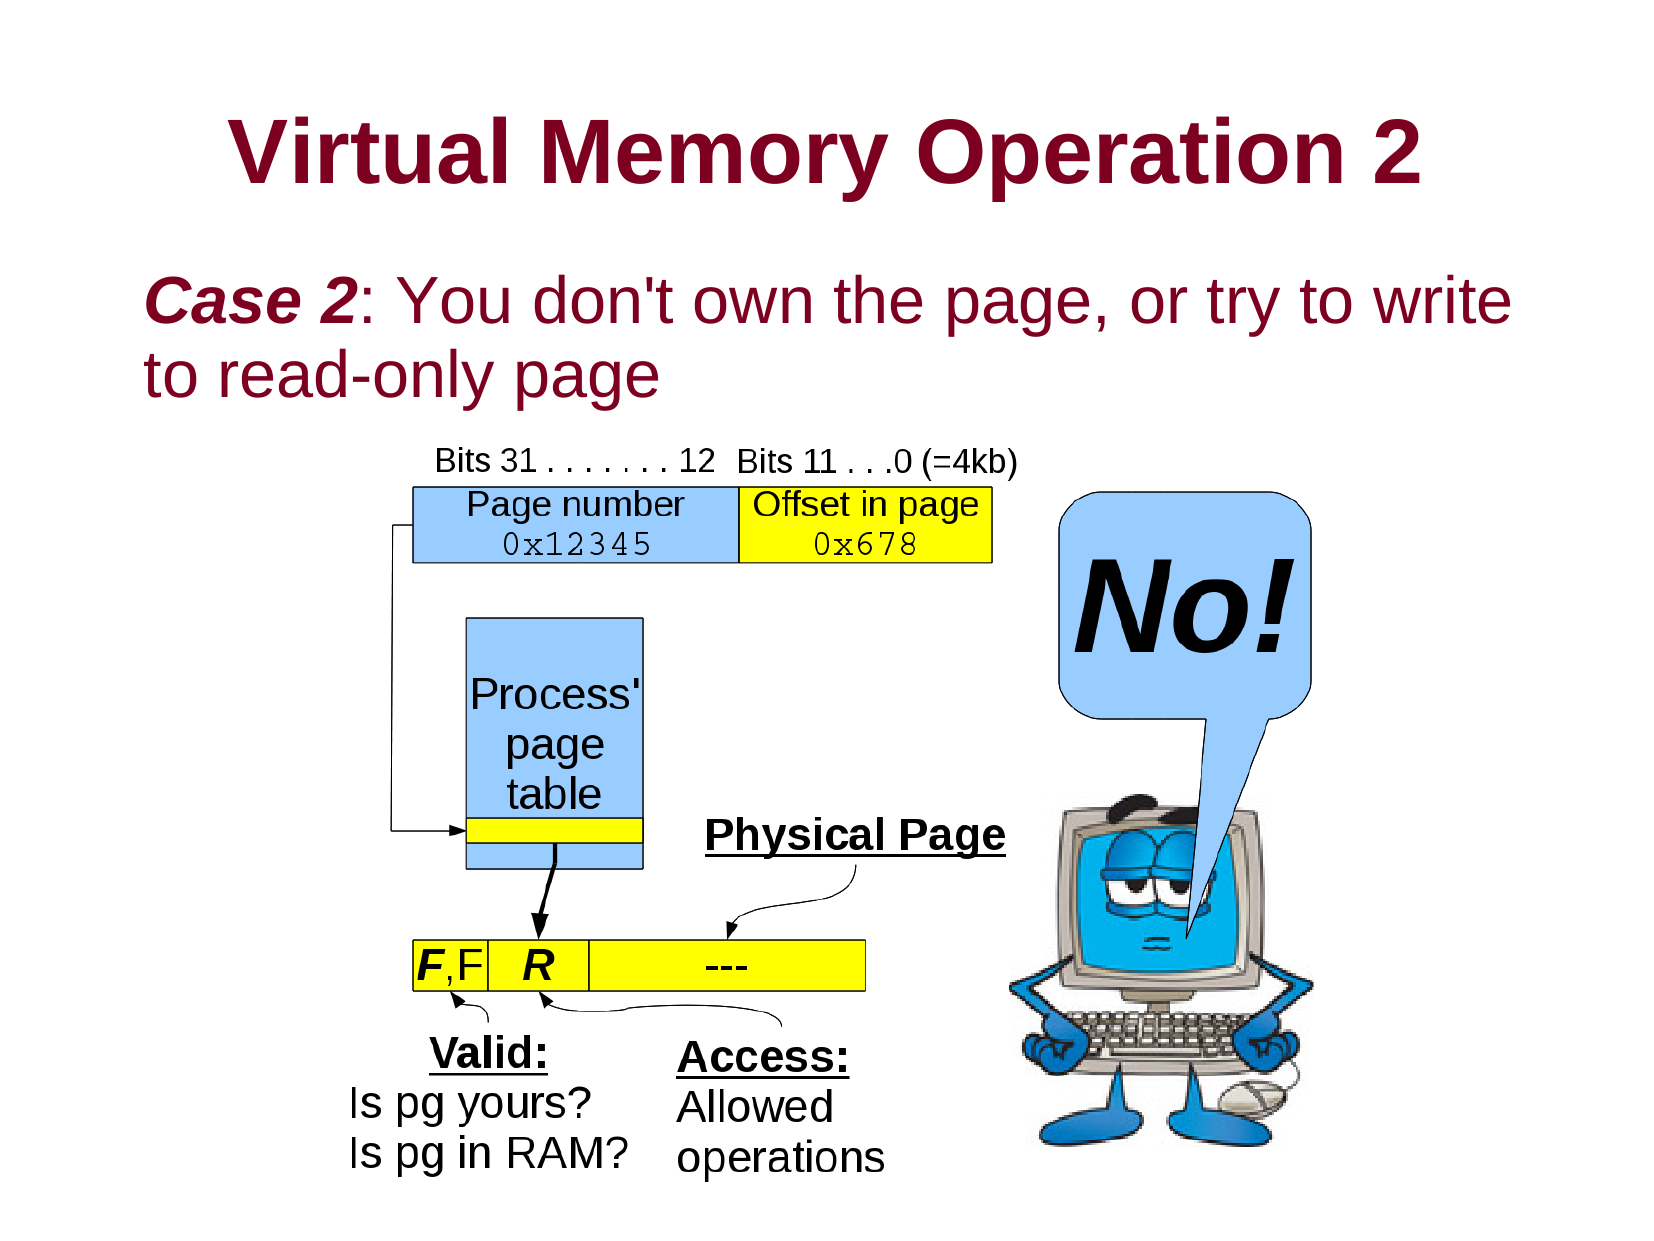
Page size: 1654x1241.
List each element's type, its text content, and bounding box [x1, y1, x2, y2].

picture [0, 0, 1654, 1241]
list Case 2: You don't own the page, or try to write to read-only page [87, 259, 1576, 413]
title Virtual Memory Operation 2 [82, 49, 1571, 257]
